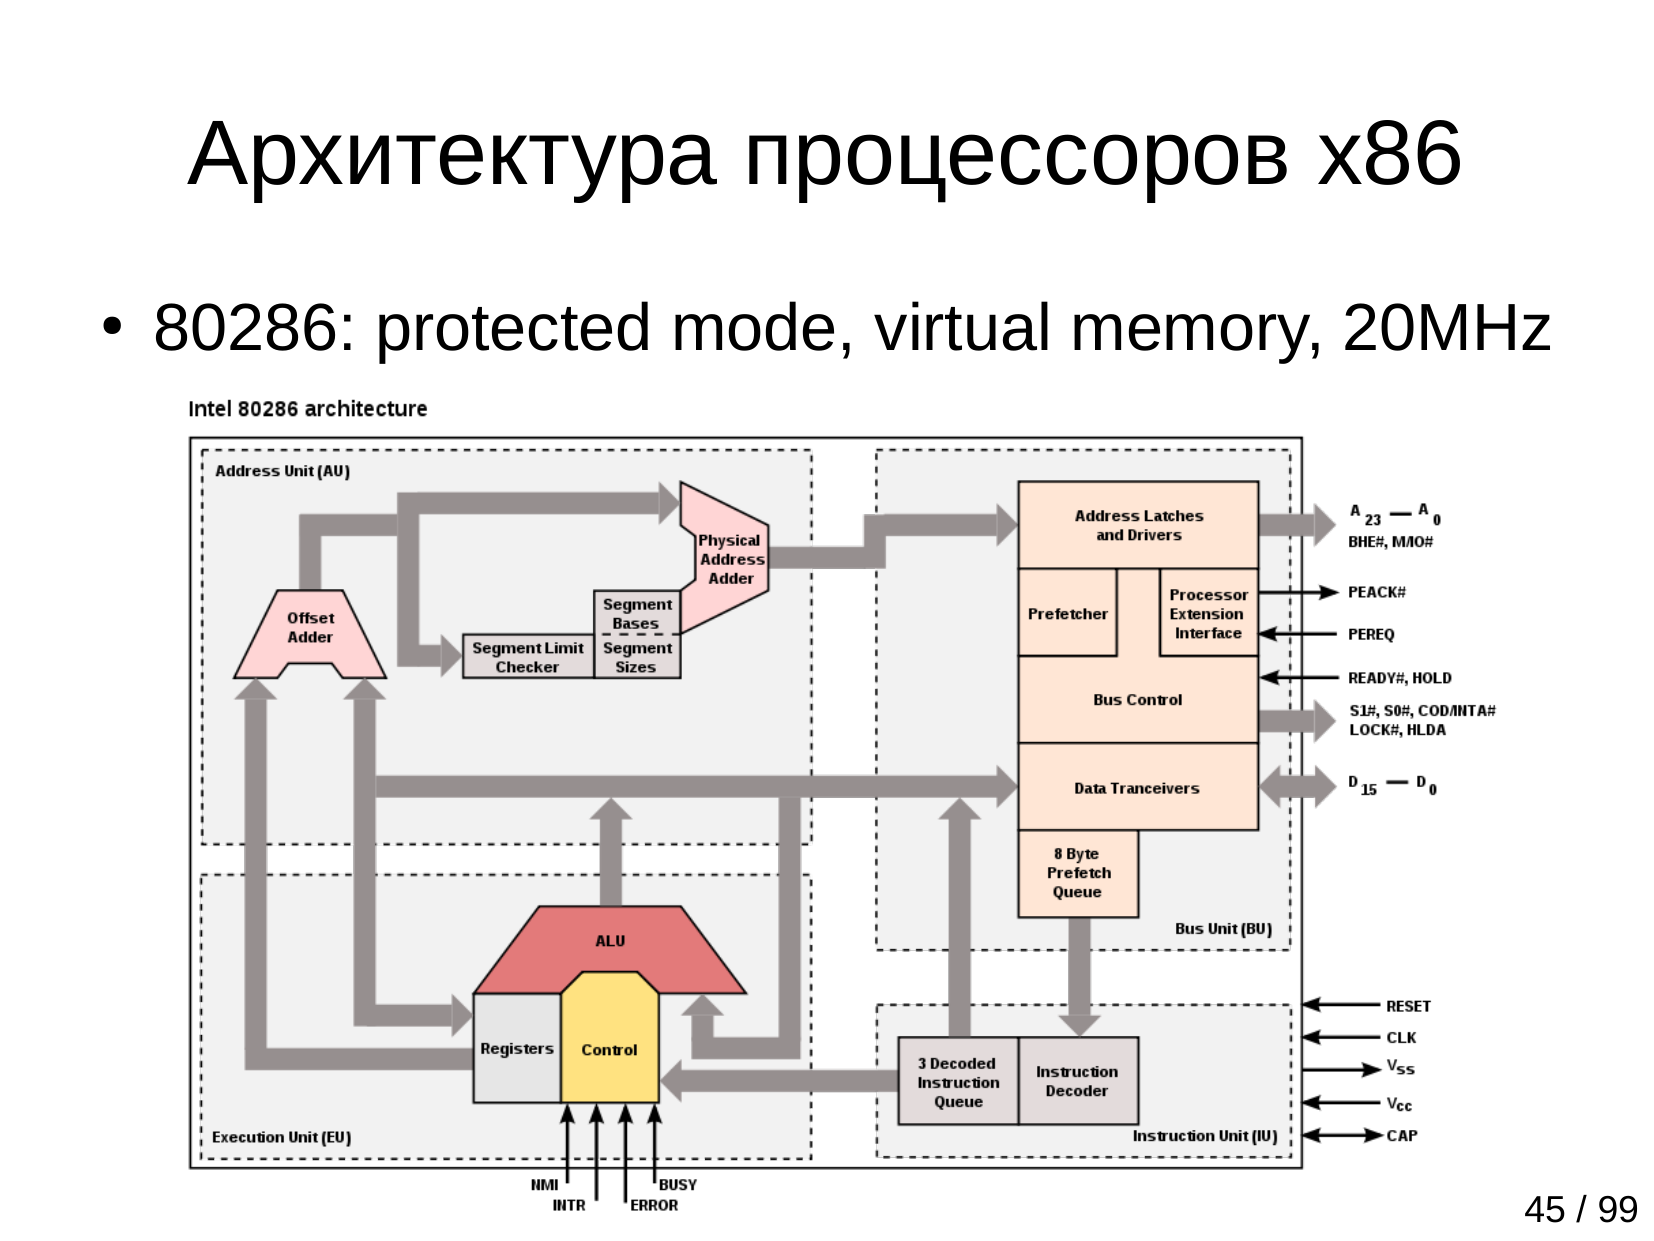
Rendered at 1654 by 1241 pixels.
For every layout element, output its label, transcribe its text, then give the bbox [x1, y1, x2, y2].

list 80286: protected mode, virtual memory, 20MHz [82, 290, 1571, 1010]
picture [141, 366, 1536, 1238]
text_box <number> / 99 [1536, 1181, 1654, 1238]
title Архитектура процессоров x86 [82, 49, 1571, 257]
